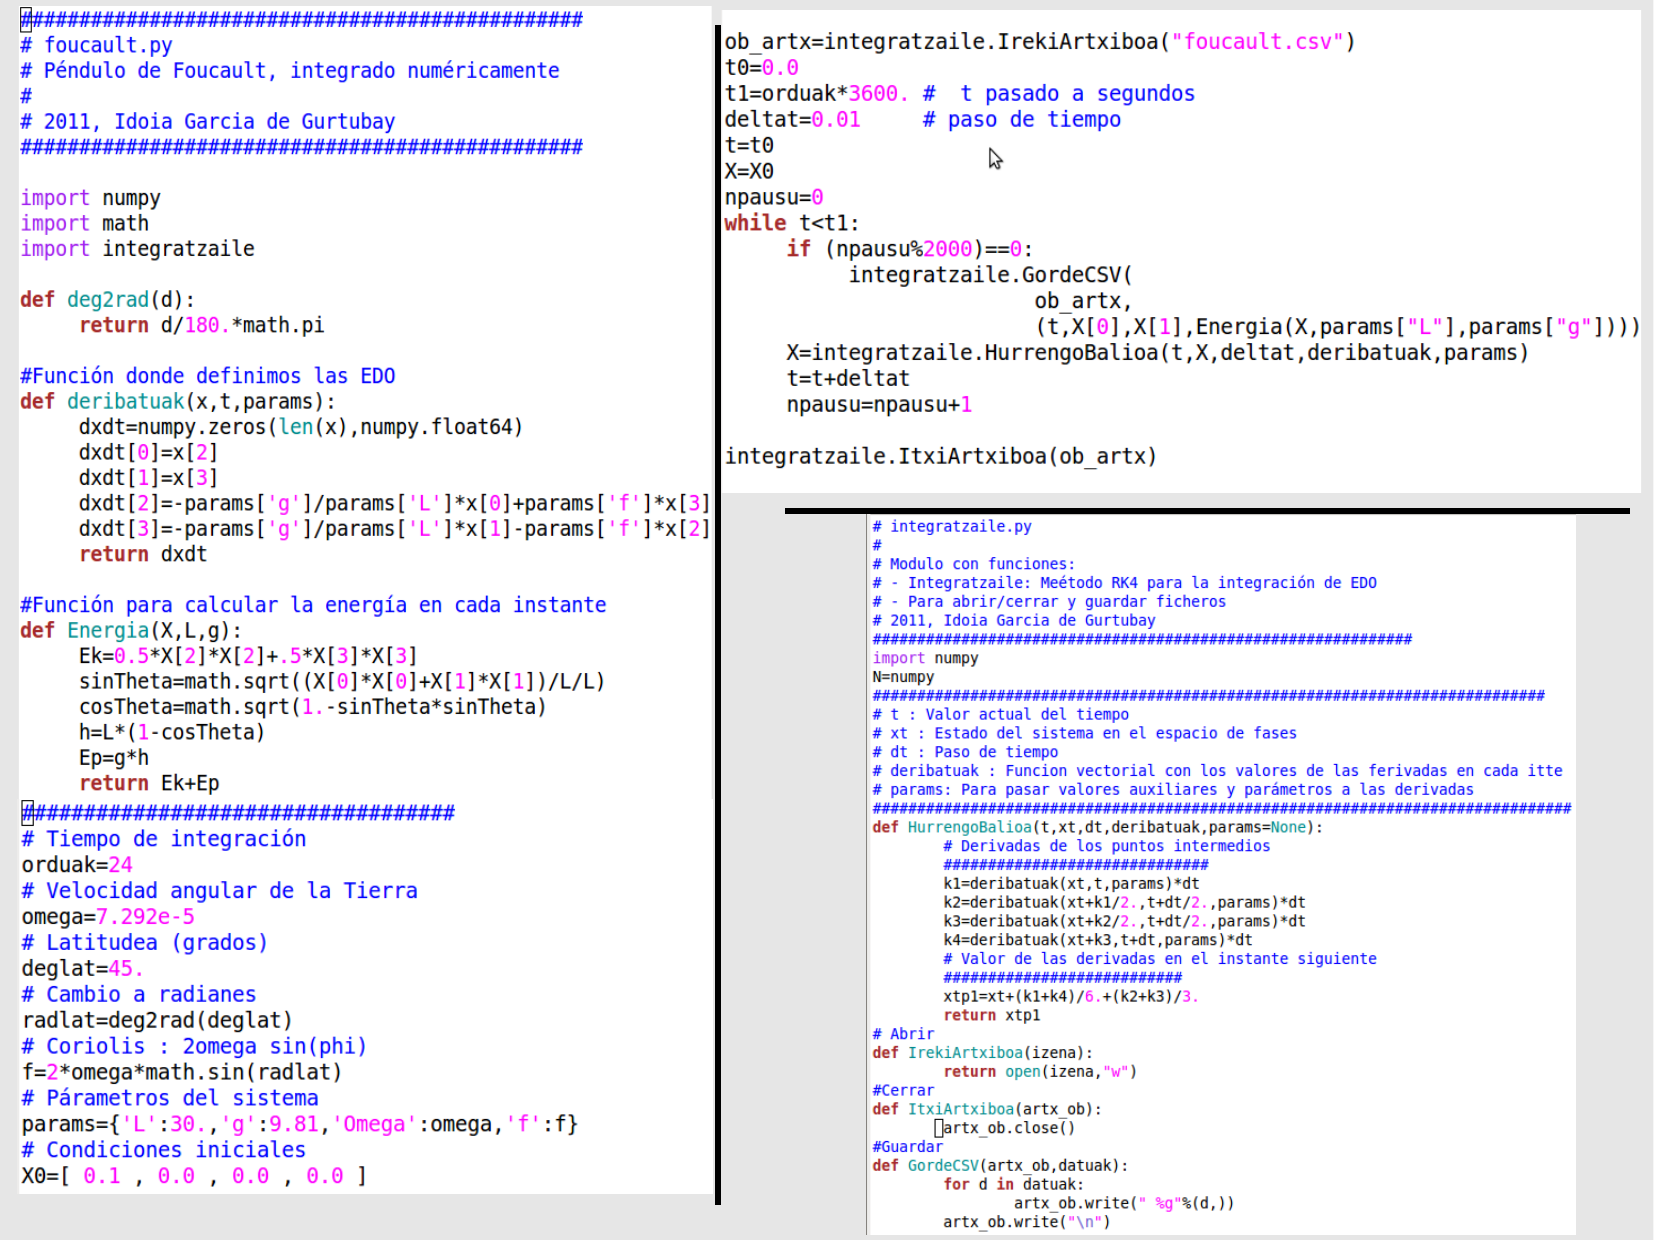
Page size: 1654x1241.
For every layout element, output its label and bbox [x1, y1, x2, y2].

picture [17, 6, 713, 1194]
picture [866, 514, 1576, 1235]
picture [720, 10, 1642, 493]
